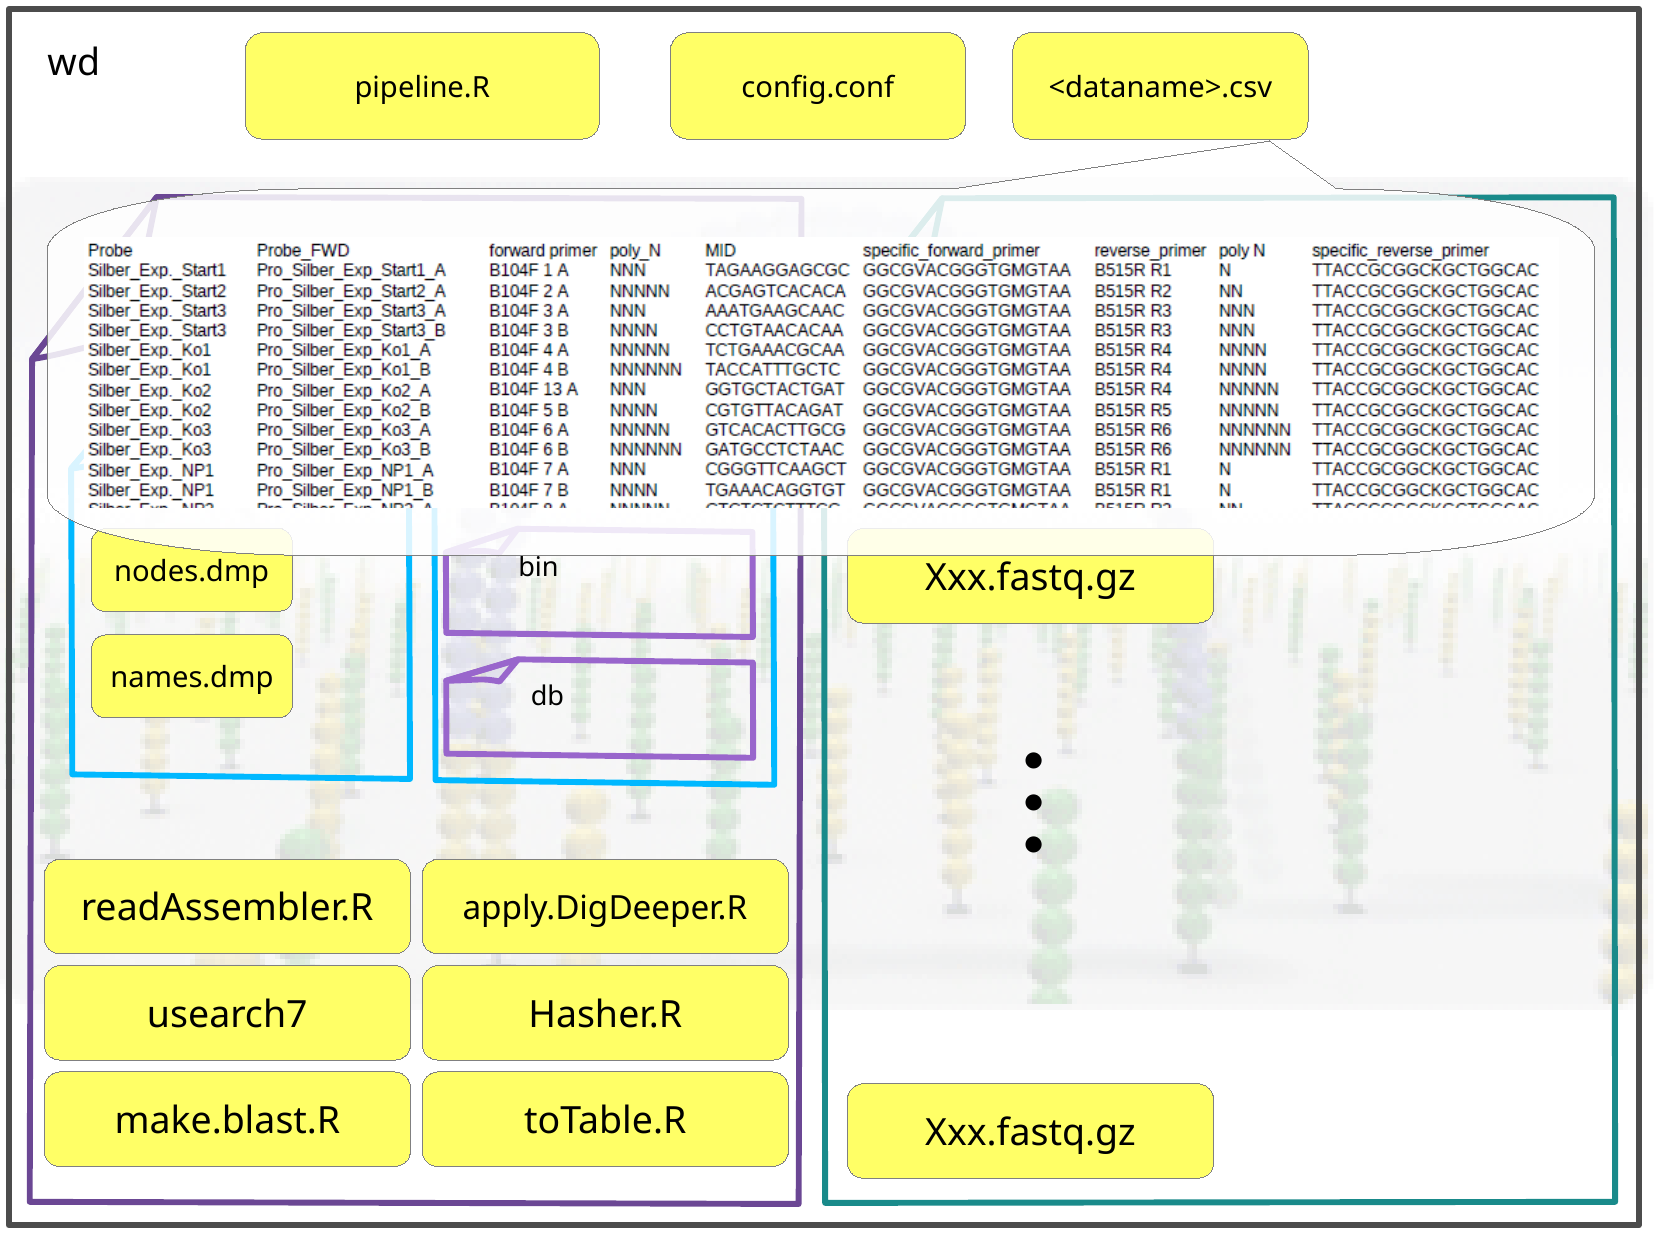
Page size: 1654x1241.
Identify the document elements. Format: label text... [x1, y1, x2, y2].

text_box bin [503, 556, 576, 670]
text_box make.blast.R [44, 1071, 411, 1167]
text_box ● ● ● [1007, 730, 1061, 872]
text_box apply.DigDeeper.R [422, 859, 789, 954]
text_box pipeline.R [245, 32, 600, 140]
text_box names.dmp [91, 634, 293, 718]
text_box db [516, 669, 583, 728]
text_box Xxx.fastq.gz [847, 556, 1214, 624]
text_box nodes.dmp [91, 531, 293, 612]
text_box <dataname>.csv [1012, 32, 1309, 140]
text_box [0, 0, 1654, 1241]
text_box wd [32, 28, 116, 104]
text_box usearch7 [44, 965, 411, 1061]
text_box readAssembler.R [44, 859, 411, 954]
text_box Hasher.R [422, 965, 789, 1061]
text_box toTable.R [422, 1071, 789, 1167]
text_box Xxx.fastq.gz [847, 1083, 1214, 1179]
picture [83, 237, 1560, 508]
text_box config.conf [670, 32, 966, 140]
